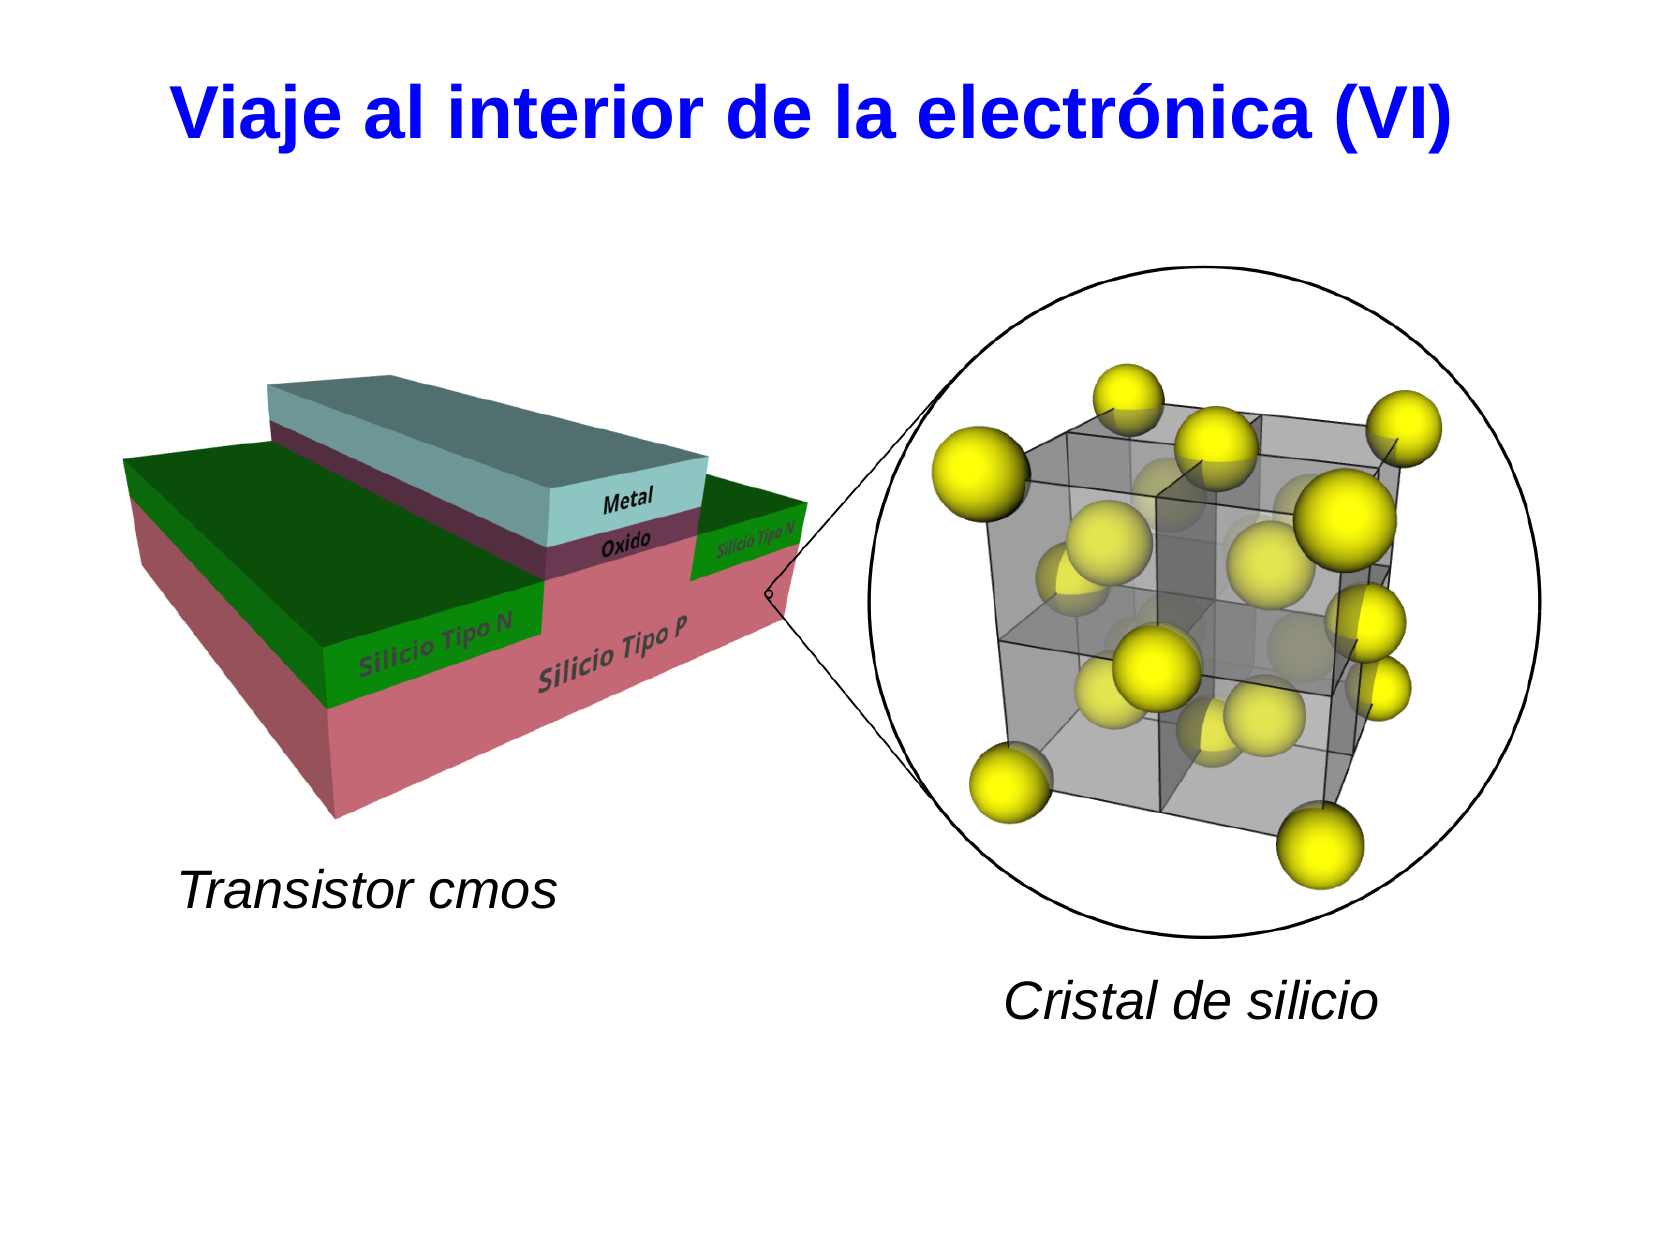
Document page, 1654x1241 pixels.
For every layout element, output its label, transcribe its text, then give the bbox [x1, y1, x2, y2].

text_box Cristal de silicio [930, 966, 1456, 1036]
text_box Viaje al interior de la electrónica (VI) [64, 59, 1561, 166]
picture [90, 237, 1572, 961]
text_box Transistor cmos [105, 855, 631, 924]
